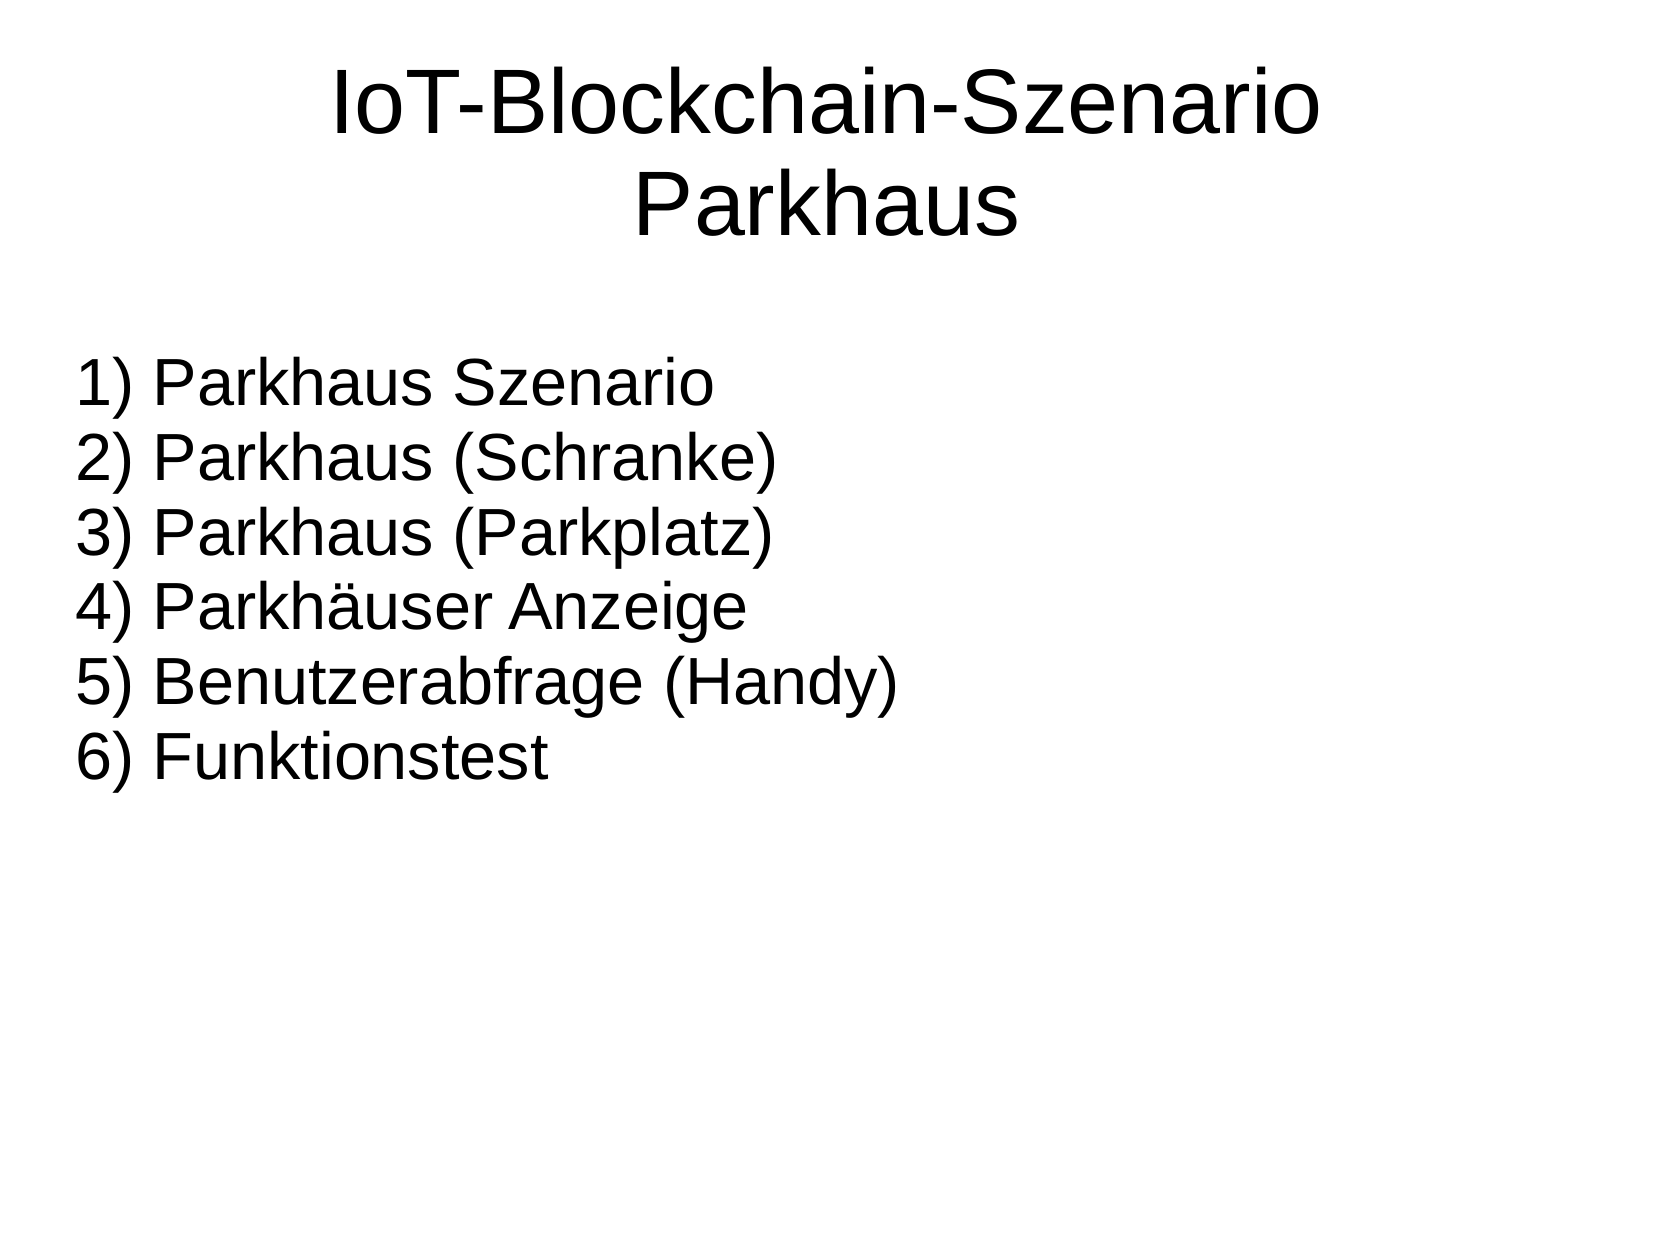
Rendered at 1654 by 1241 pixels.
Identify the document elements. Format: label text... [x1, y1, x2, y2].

title IoT-Blockchain-Szenario Parkhaus [82, 49, 1571, 257]
subtitle Parkhaus Szenario Parkhaus (Schranke) Parkhaus (Parkplatz) Parkhäuser Anzeige Benutzerabfrage (Handy) Funktionstest [75, 345, 1531, 1093]
